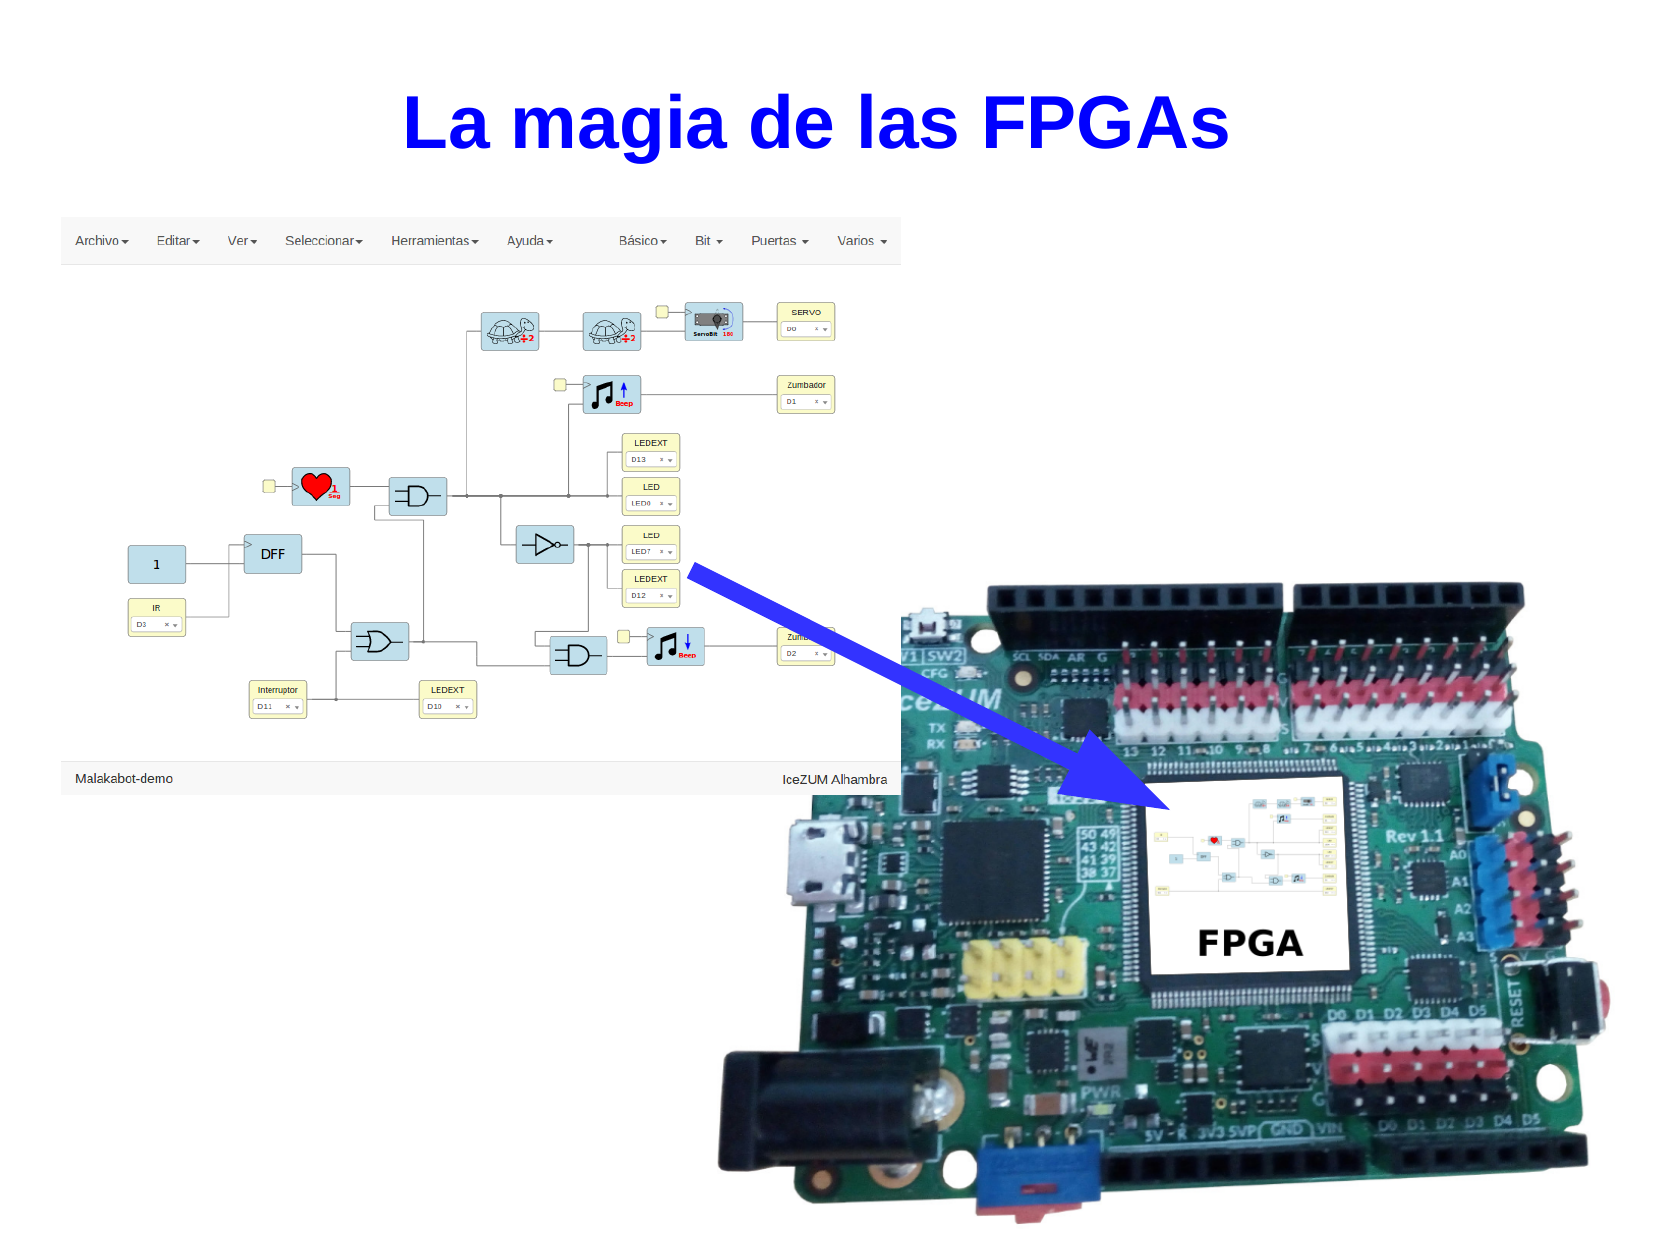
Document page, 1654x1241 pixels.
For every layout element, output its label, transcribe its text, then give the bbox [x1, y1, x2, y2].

text_box La magia de las FPGAs [90, 73, 1546, 211]
picture [61, 217, 1621, 1231]
